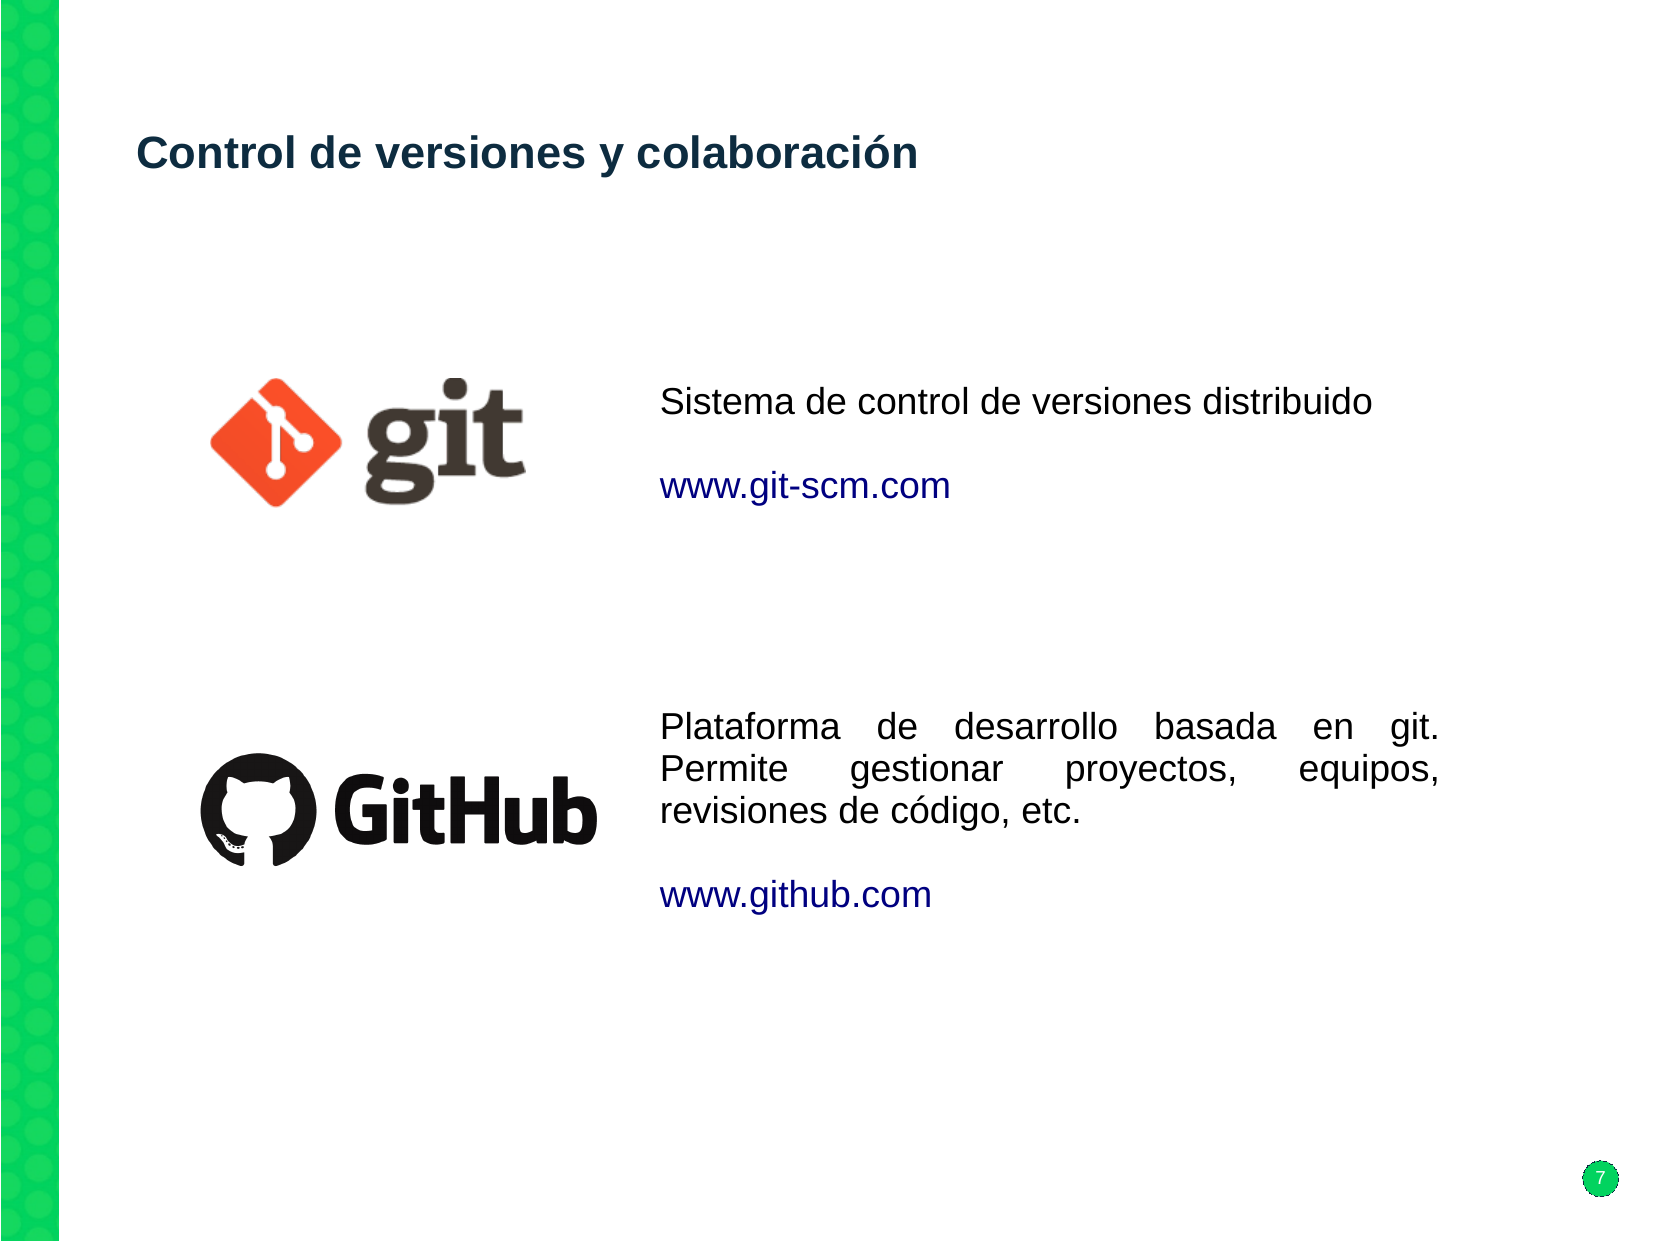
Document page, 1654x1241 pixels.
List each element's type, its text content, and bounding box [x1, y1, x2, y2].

text_box Sistema de control de versiones distribuido www.git-scm.com [645, 373, 1456, 515]
picture [136, 712, 645, 907]
picture [1, 0, 59, 1241]
picture [210, 378, 526, 508]
title Control de versiones y colaboración [121, 49, 1531, 257]
text_box Plataforma de desarrollo basada en git. Permite gestionar proyectos, equipos, revisiones de código, etc. www.github.com [645, 698, 1456, 923]
